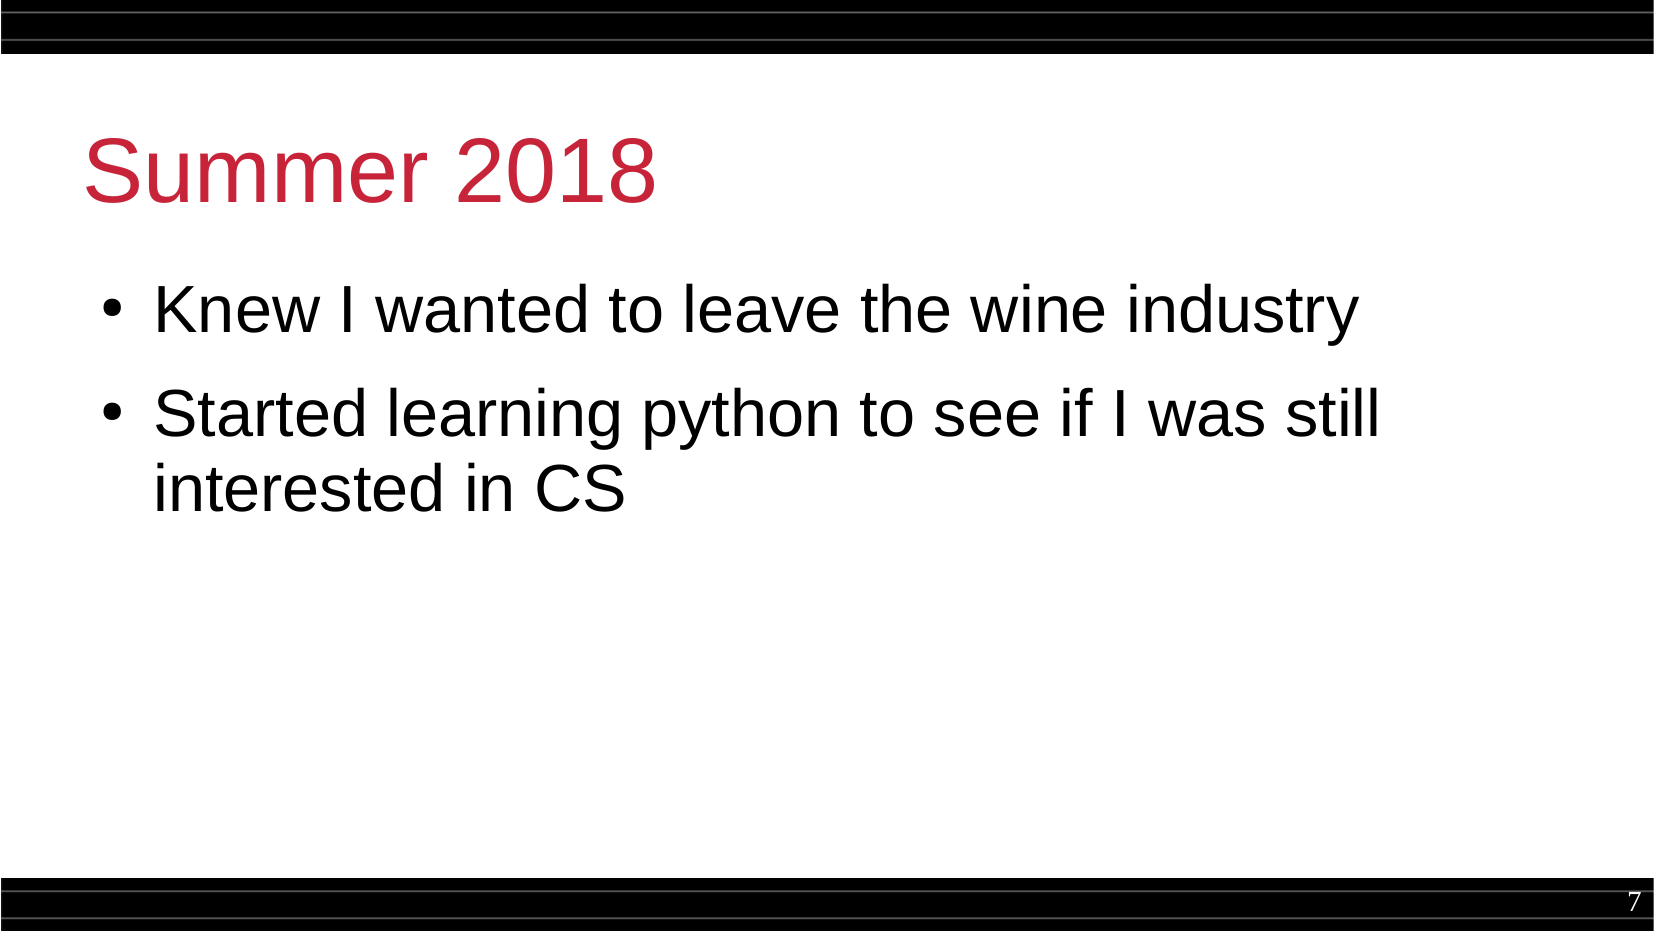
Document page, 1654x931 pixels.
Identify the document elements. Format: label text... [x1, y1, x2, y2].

picture [1, 0, 1654, 54]
list Knew I wanted to leave the wine industry Started learning python to see if I was still interested in CS [82, 271, 1571, 758]
picture [1, 878, 1654, 931]
title Summer 2018 [82, 92, 1571, 249]
